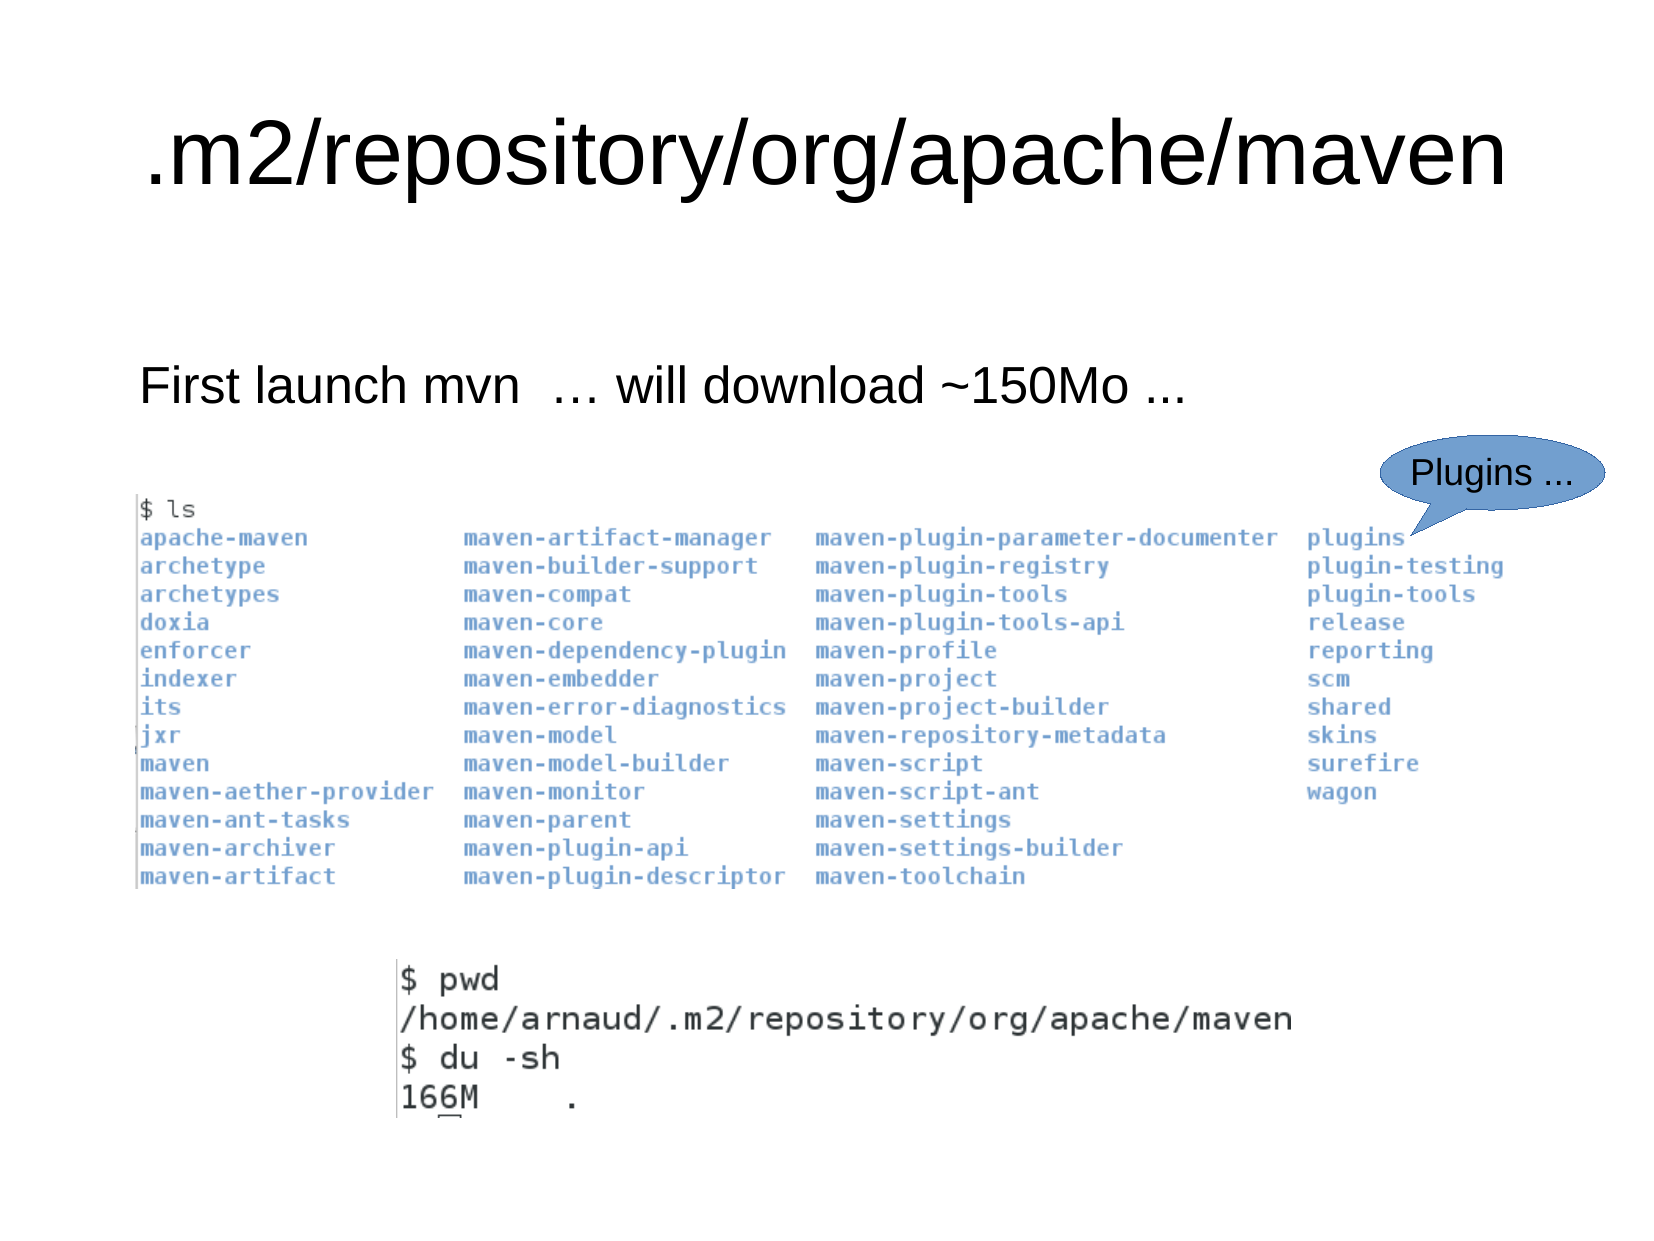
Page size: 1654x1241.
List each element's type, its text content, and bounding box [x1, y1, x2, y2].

text_box Plugins ... [1380, 435, 1606, 536]
picture [396, 959, 1291, 1118]
title .m2/repository/org/apache/maven [82, 49, 1571, 257]
text_box First launch mvn … will download ~150Mo ... [124, 348, 1203, 422]
picture [135, 494, 1509, 889]
